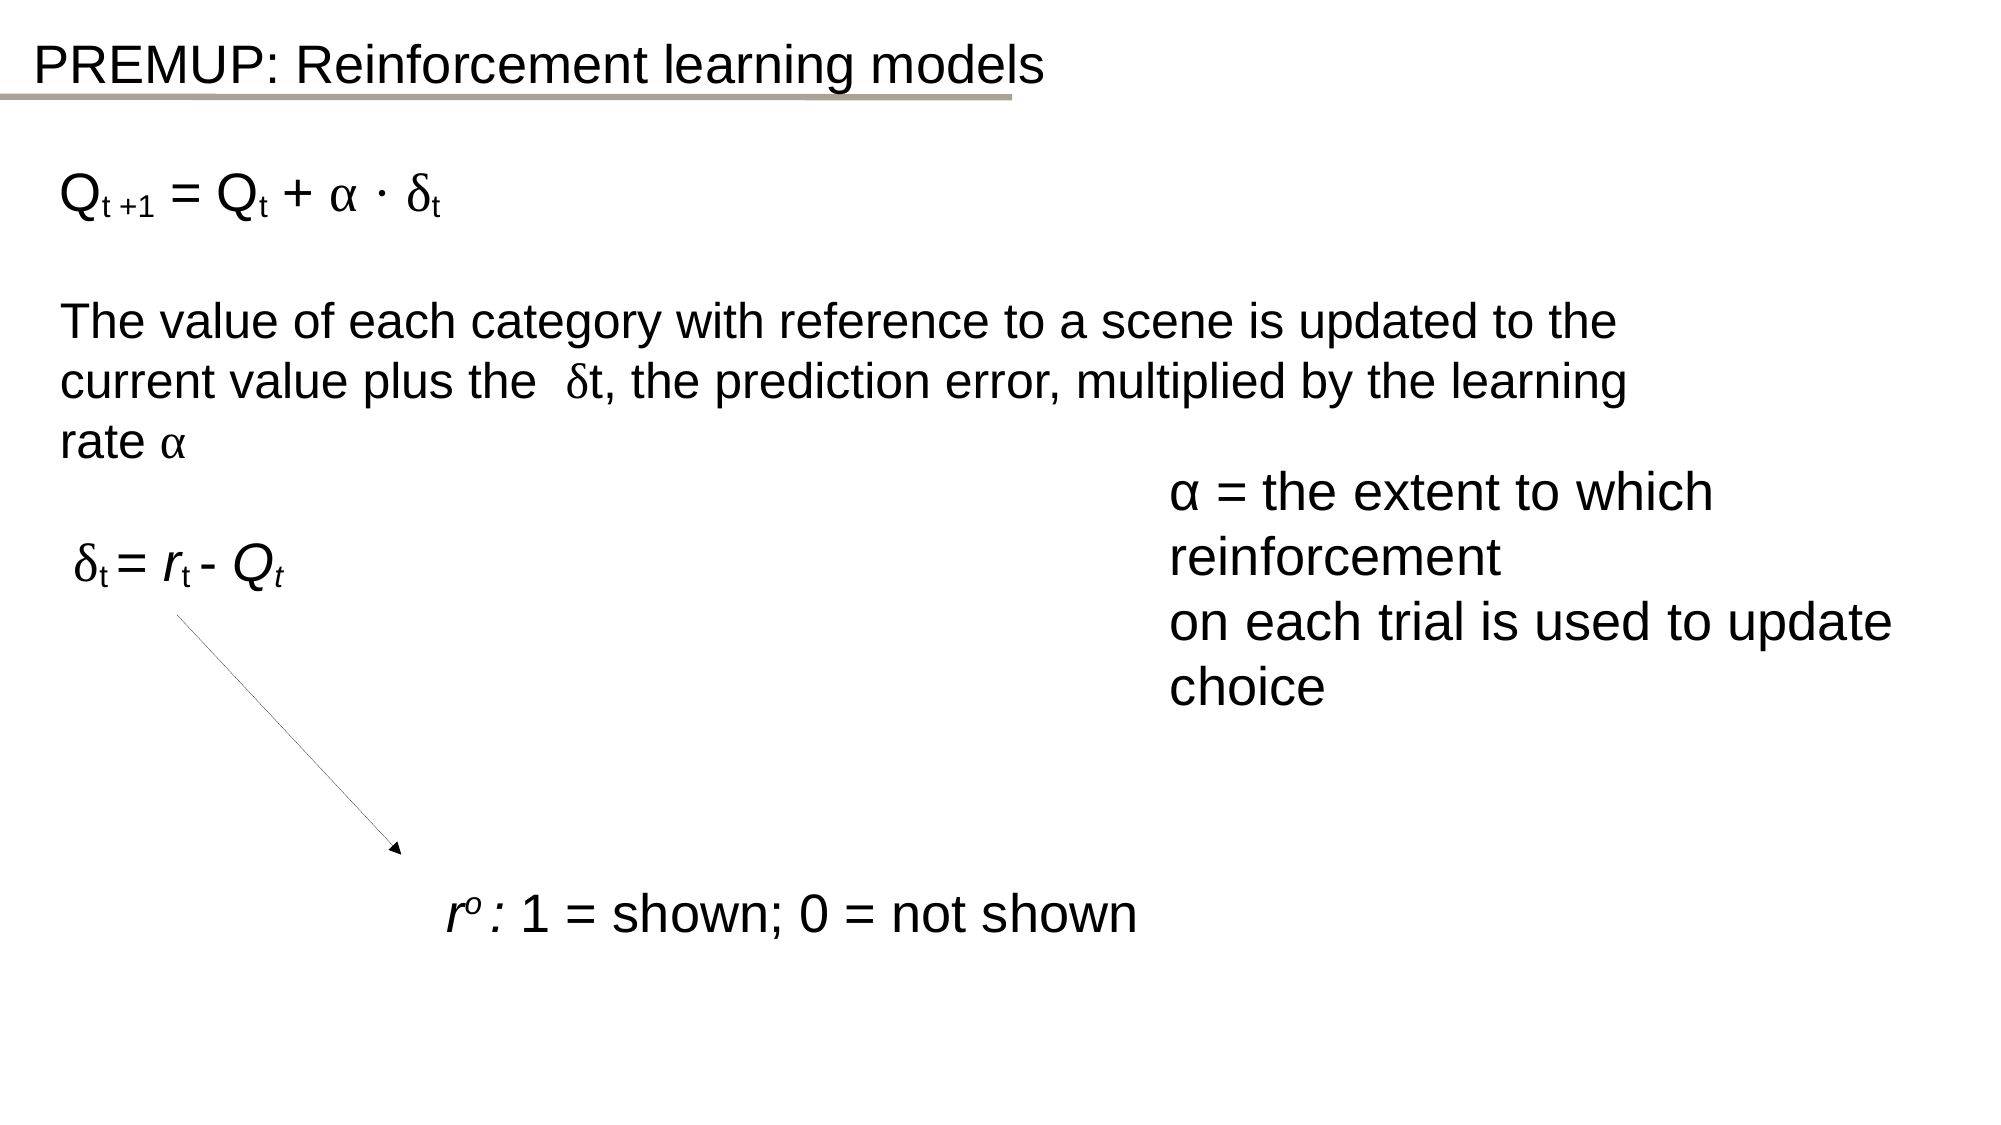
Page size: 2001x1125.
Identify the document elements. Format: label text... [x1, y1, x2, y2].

text_box α = the extent to which reinforcement on each trial is used to update choice [1154, 448, 2000, 570]
text_box Qt +1 = Qt + α · δt The value of each category with reference to a scene is updated to the current value plus the δt, the prediction error, multiplied by the learning rate α [44, 149, 1740, 456]
text_box δt = rt - Qt [59, 519, 1240, 597]
text_box PREMUP: Reinforcement learning models [15, 27, 1921, 97]
text_box ro : 1 = shown; 0 = not shown [431, 870, 1419, 959]
